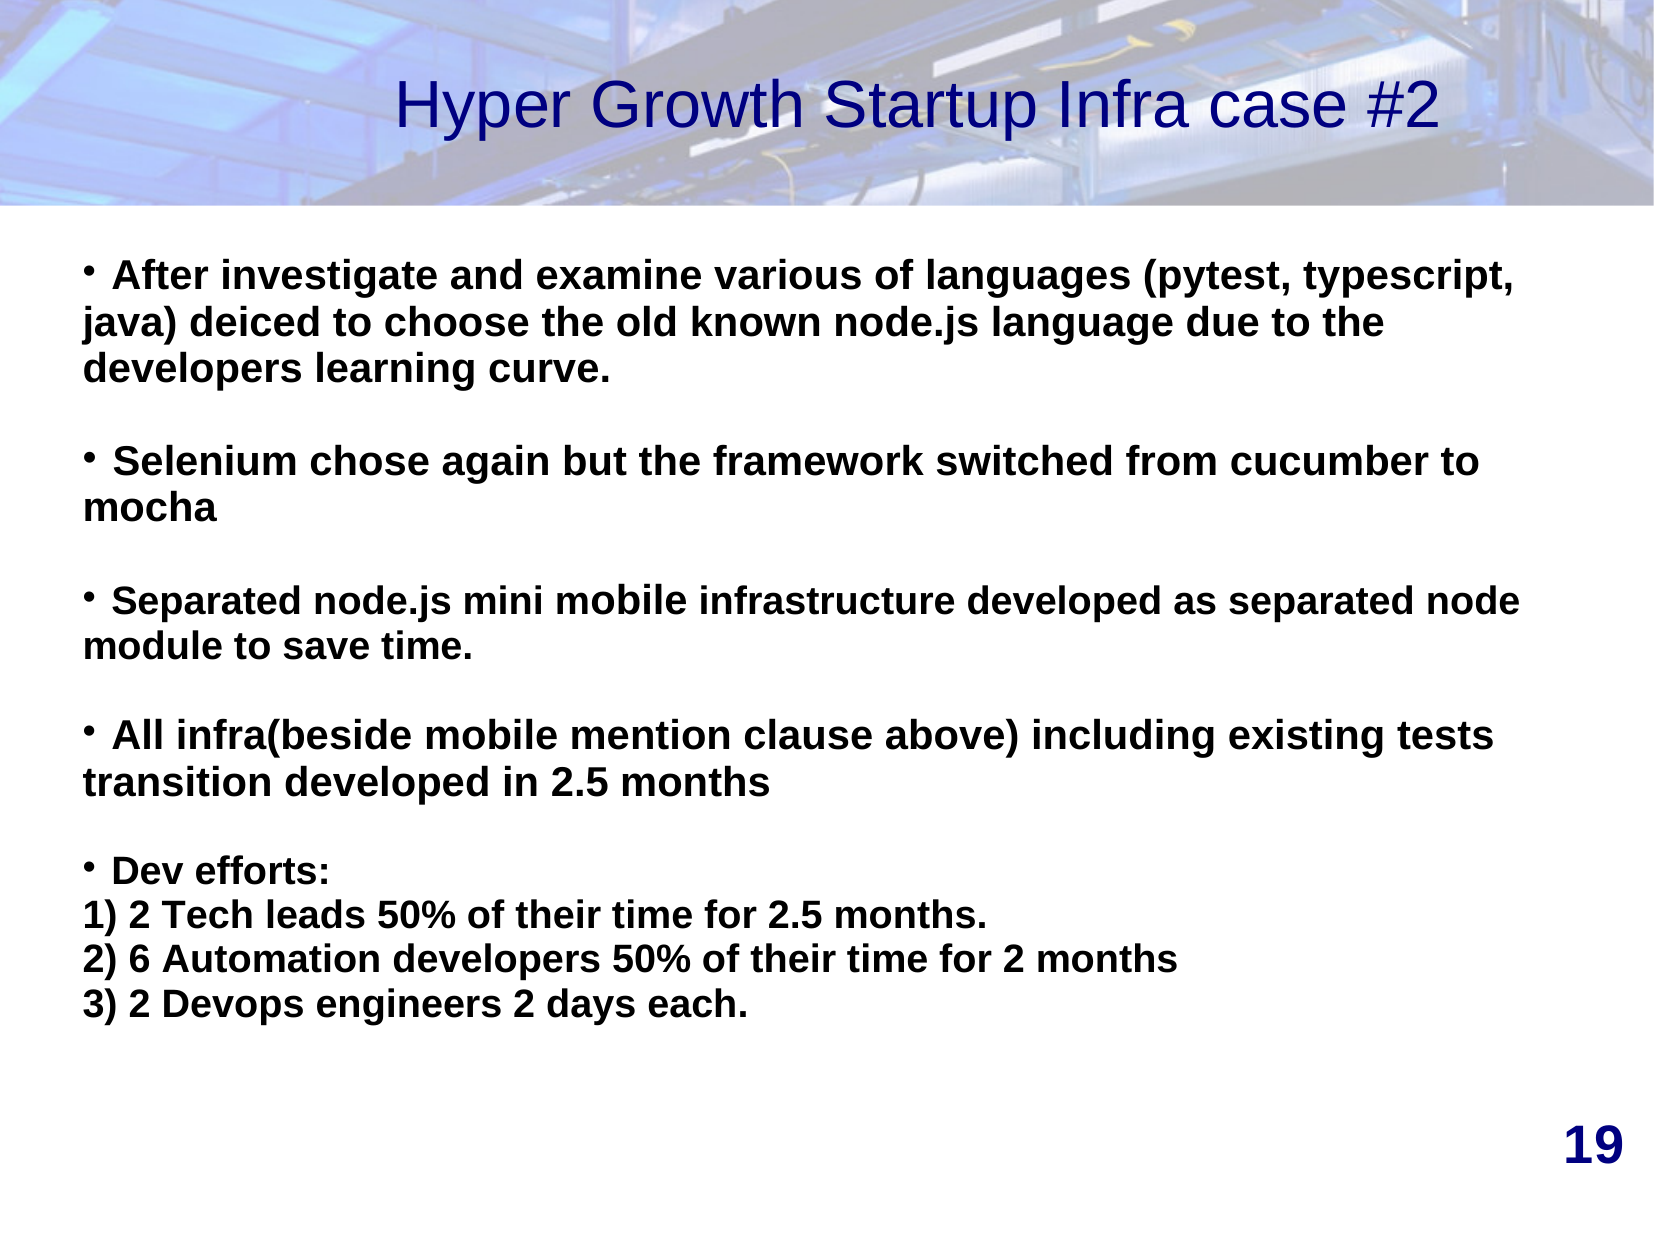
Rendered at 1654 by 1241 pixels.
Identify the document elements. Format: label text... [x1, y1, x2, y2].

title Hyper Growth Startup Infra case #2 [359, 0, 1654, 208]
subtitle After investigate and examine various of languages (pytest, typescript, java) deiced to choose the old known node.js language due to the developers learning curve. Selenium chose again but the framework switched from cucumber to mocha Separated node.js mini mobile infrastructure developed as separated node module to save time. All infra(beside mobile mention clause above) including existing tests transition developed in 2.5 months Dev efforts: 2 Tech leads 50% of their time for 2.5 months. 6 Automation developers 50% of their time for 2 months 2 Devops engineers 2 days each. [82, 215, 1538, 1085]
picture [0, 0, 1654, 1241]
text_box 19 [1549, 1104, 1640, 1241]
